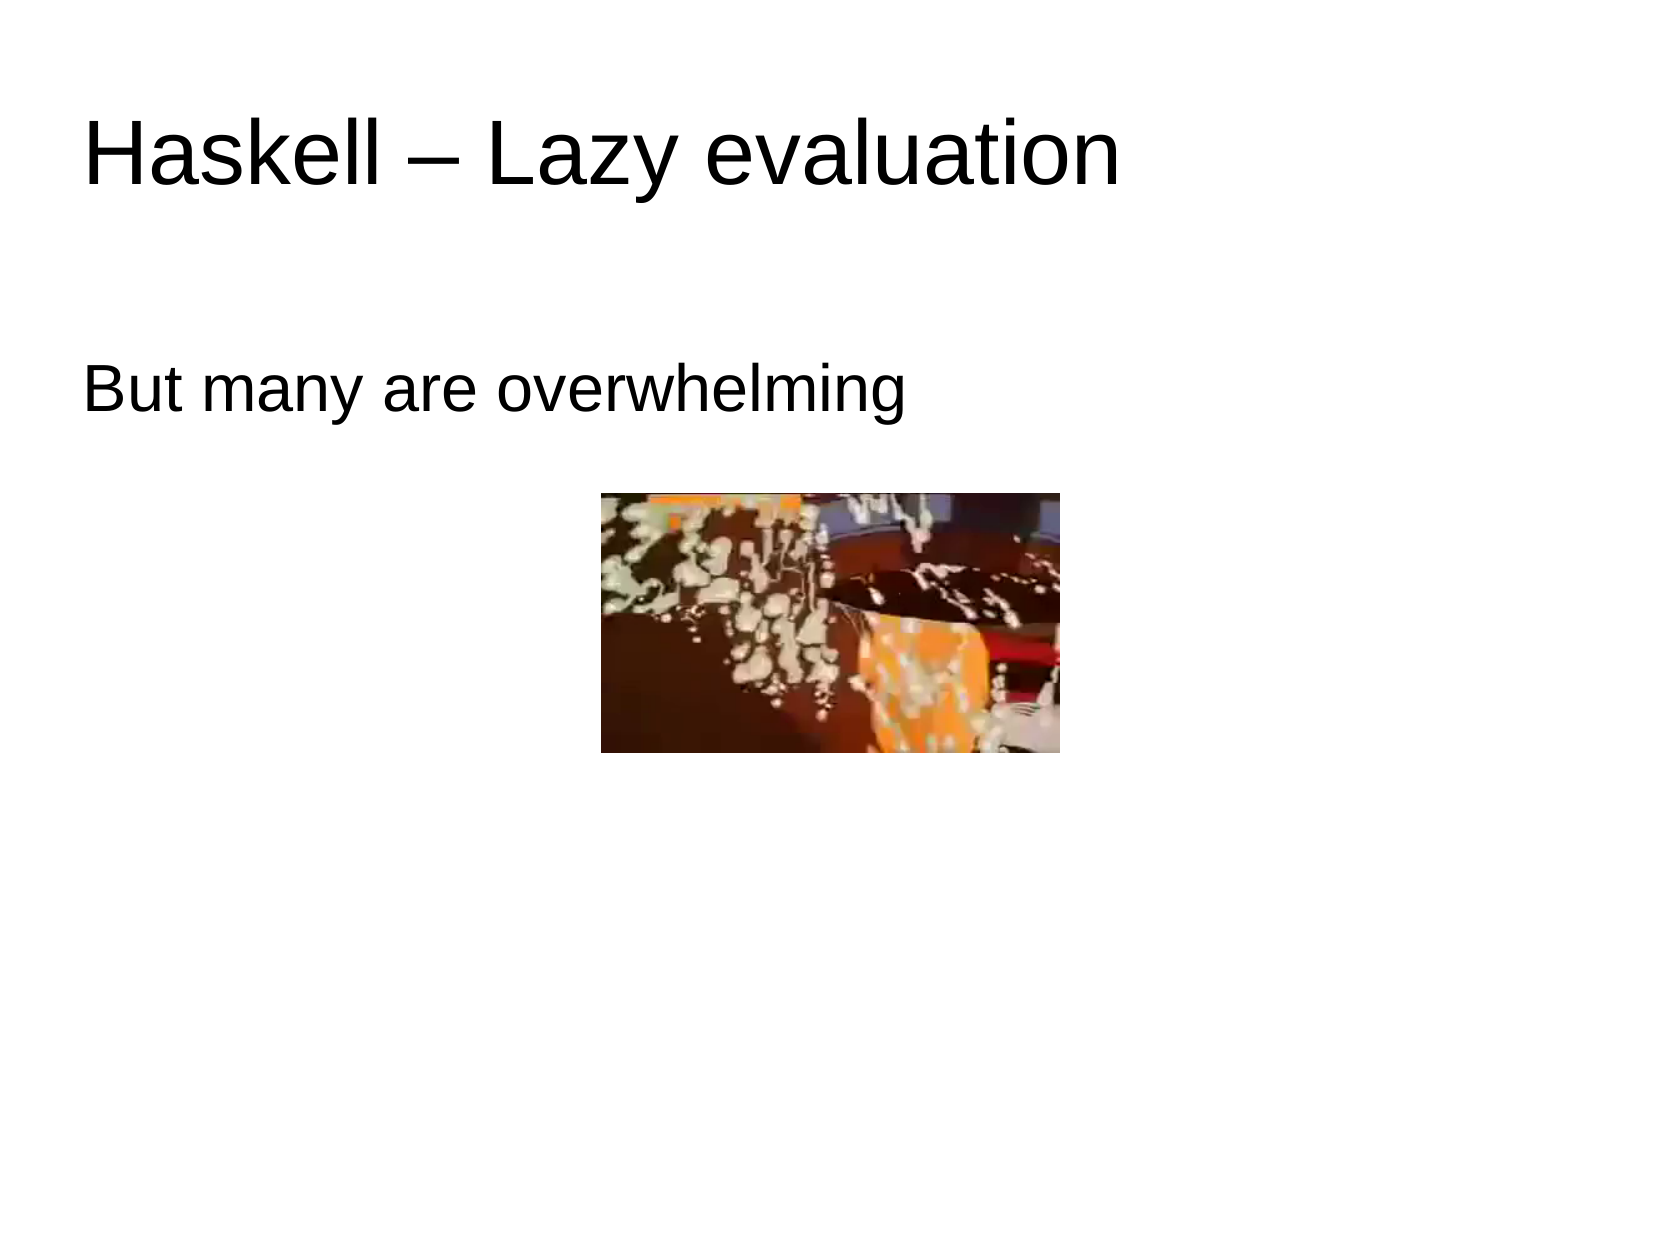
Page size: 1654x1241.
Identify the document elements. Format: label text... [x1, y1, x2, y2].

title Haskell – Lazy evaluation [82, 49, 1571, 257]
subtitle But many are overwhelming [82, 290, 1571, 1010]
